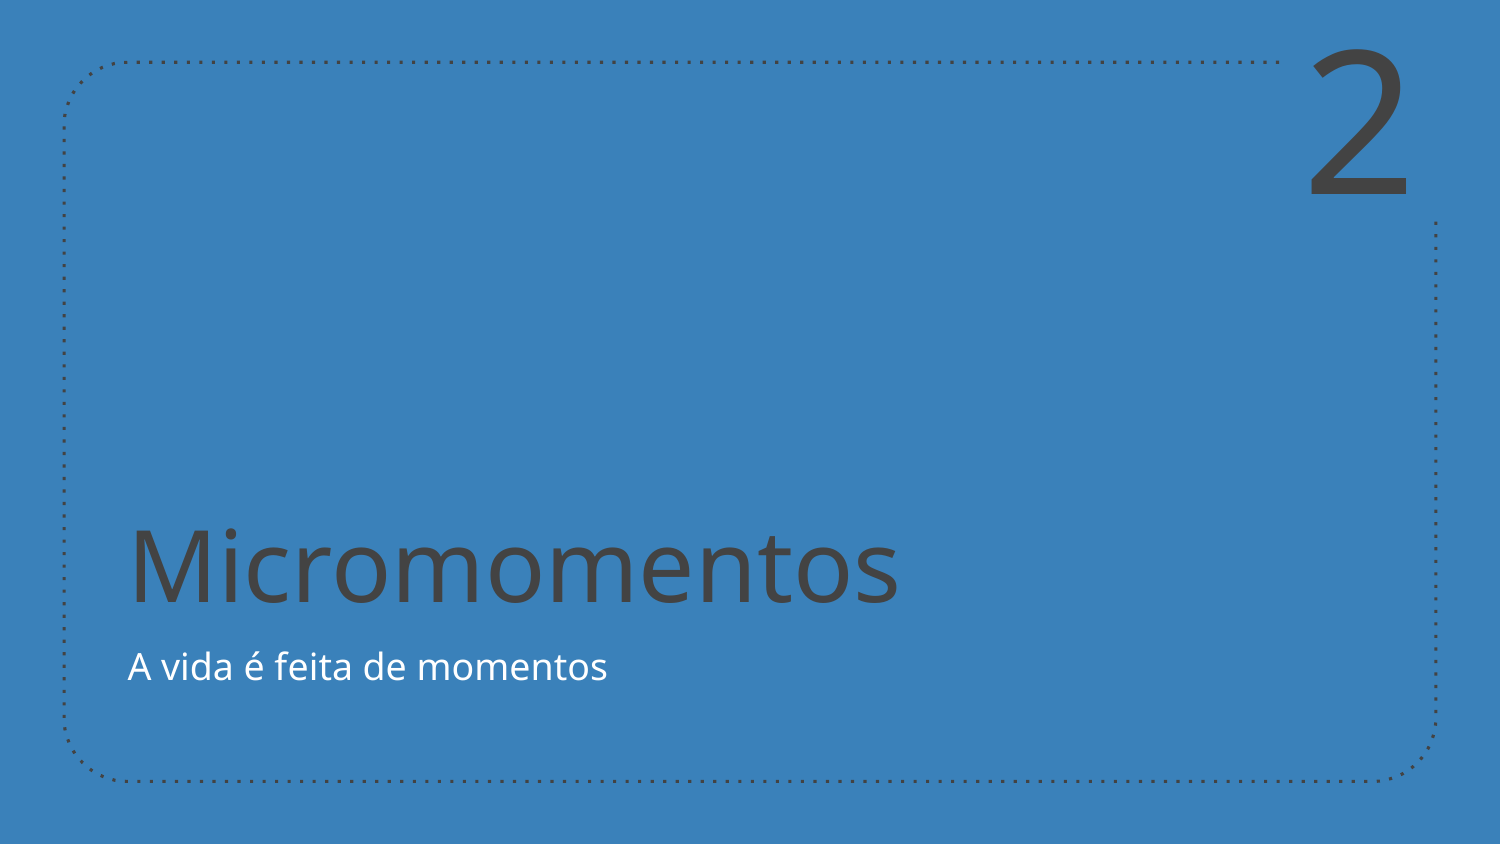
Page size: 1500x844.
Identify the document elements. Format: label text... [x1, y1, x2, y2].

title Micromomentos [112, 447, 1388, 628]
subtitle A vida é feita de momentos [112, 628, 1388, 758]
text_box 2 [1281, 0, 1439, 229]
